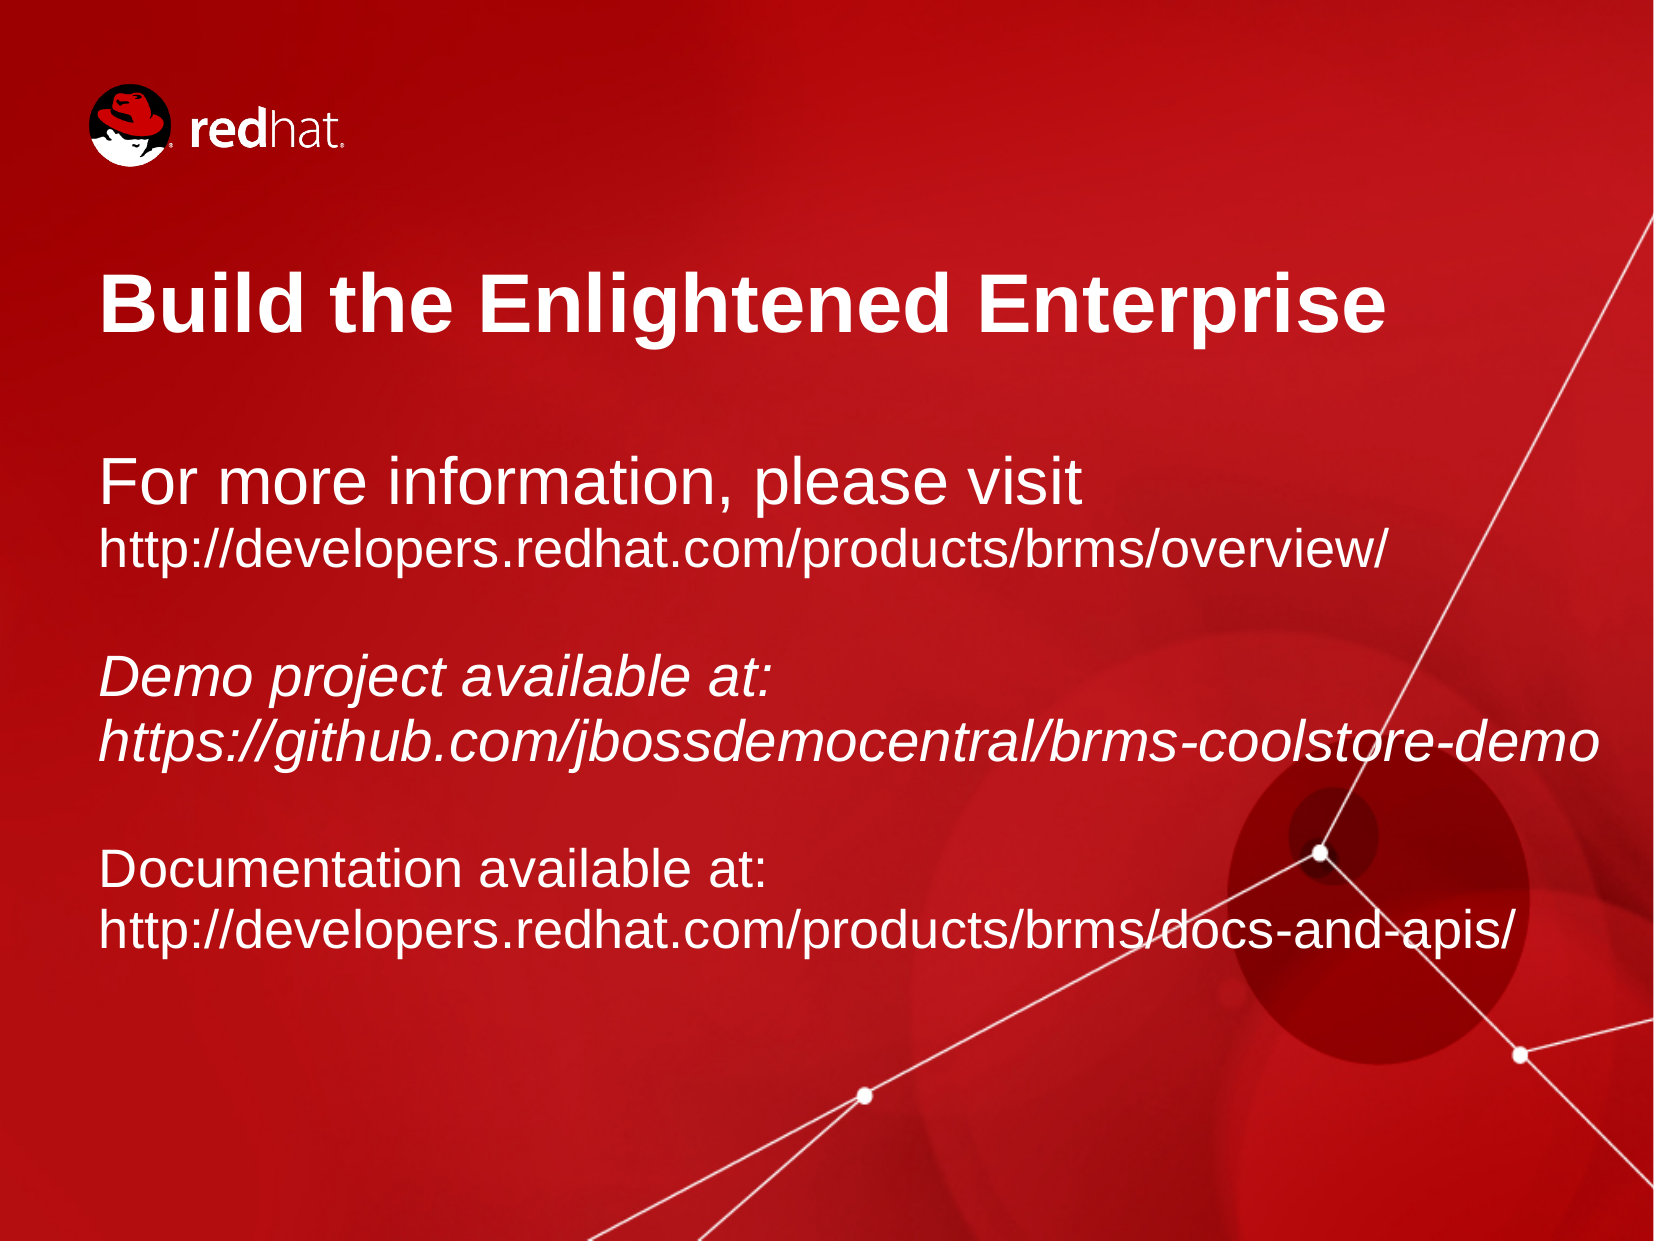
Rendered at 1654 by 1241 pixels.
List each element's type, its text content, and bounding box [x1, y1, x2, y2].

picture [0, 0, 1654, 1241]
text_box Build the Enlightened Enterprise For more information, please visit http://developers.redhat.com/products/brms/overview/ Demo project available at: https://github.com/jbossdemocentral/brms-coolstore-demo Documentation available at: http://developers.redhat.com/products/brms/docs-and-apis/ [84, 250, 1535, 1050]
